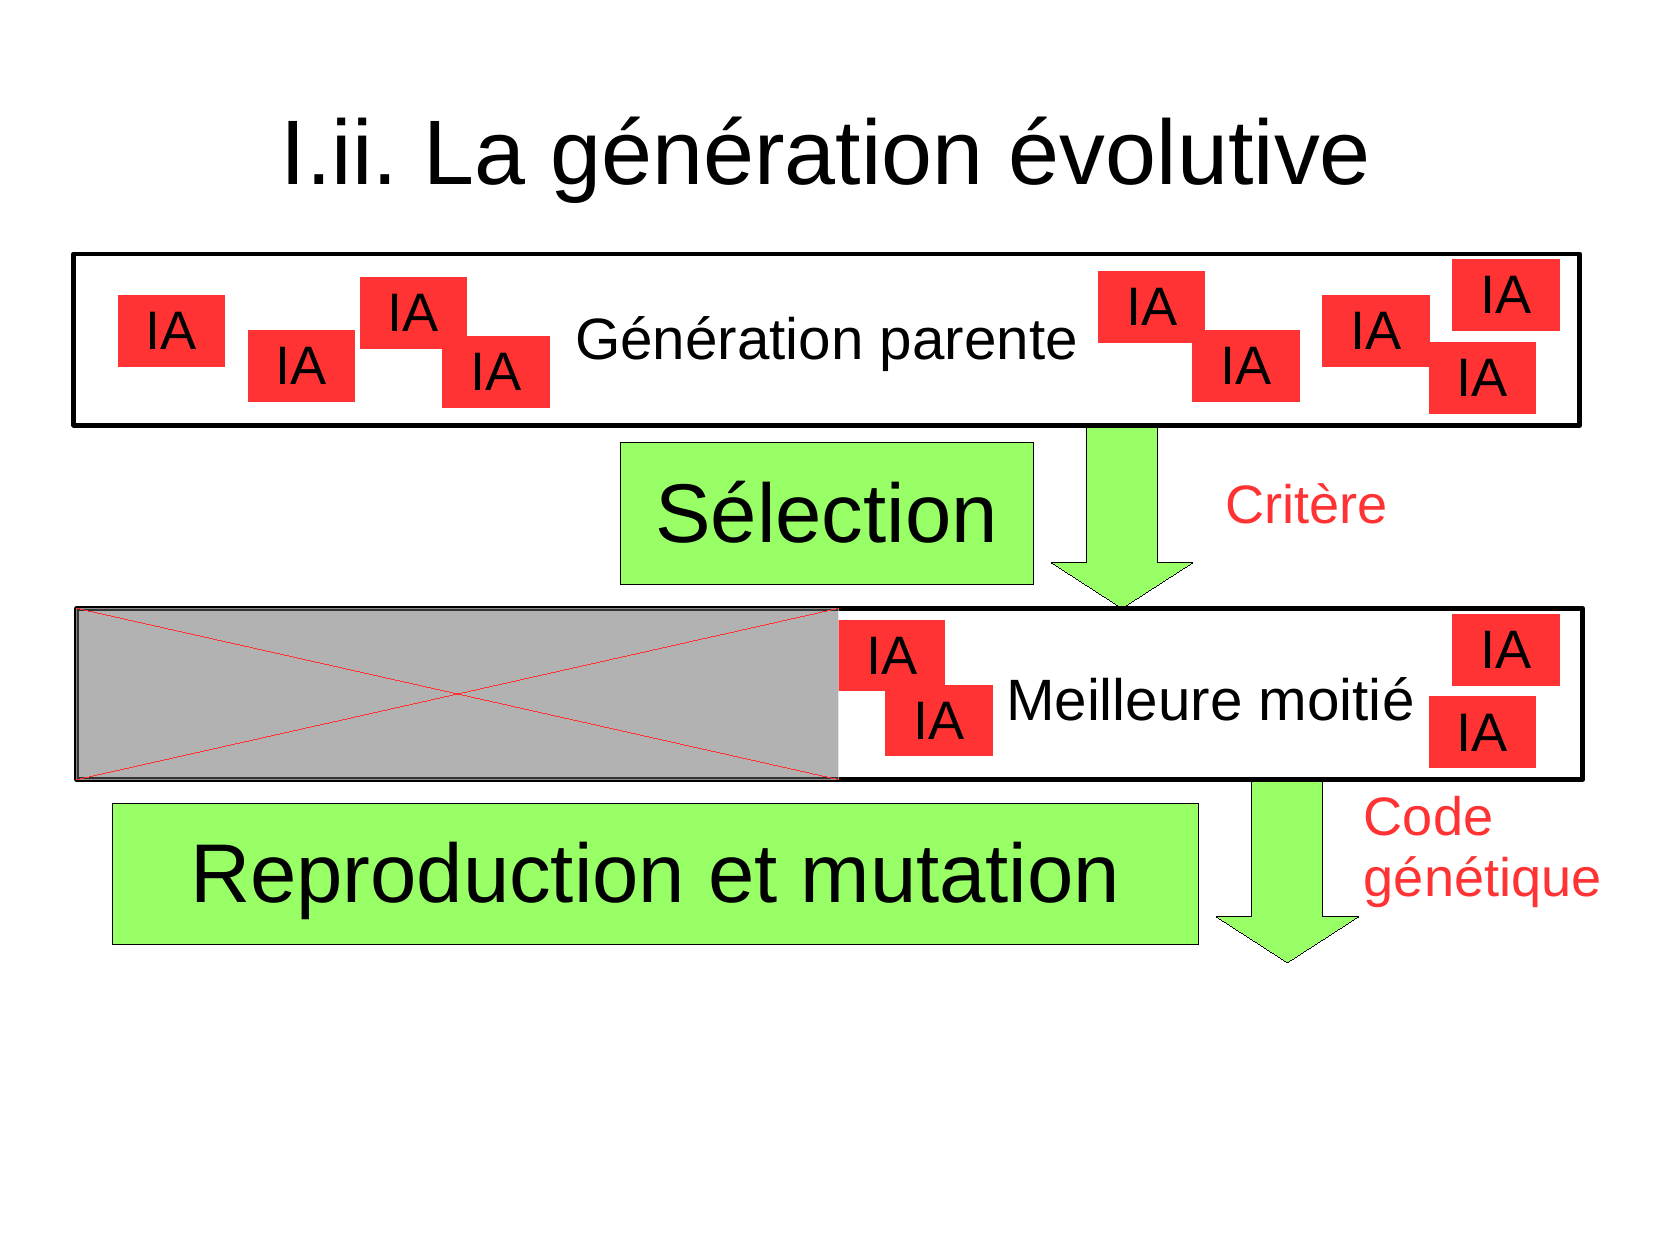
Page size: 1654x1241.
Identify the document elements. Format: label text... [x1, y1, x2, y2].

text_box Meilleure moitié [838, 608, 1583, 792]
text_box [1051, 426, 1193, 608]
text_box IA [1429, 696, 1536, 768]
text_box IA [1098, 271, 1205, 343]
text_box Critère [1210, 467, 1404, 544]
text_box Code génétique [1348, 779, 1618, 916]
text_box IA [1452, 259, 1560, 331]
text_box Sélection [620, 442, 1034, 585]
text_box IA [1192, 330, 1300, 402]
text_box IA [442, 336, 550, 408]
text_box Reproduction et mutation [112, 803, 1199, 945]
text_box [1216, 792, 1359, 963]
text_box IA [1452, 614, 1560, 686]
text_box IA [118, 295, 225, 367]
text_box Génération parente [73, 253, 1580, 426]
text_box IA [1322, 295, 1430, 367]
text_box IA [248, 330, 355, 402]
text_box IA [1429, 342, 1536, 414]
title I.ii. La génération évolutive [82, 49, 1571, 253]
text_box [76, 608, 838, 780]
text_box IA [360, 277, 467, 349]
